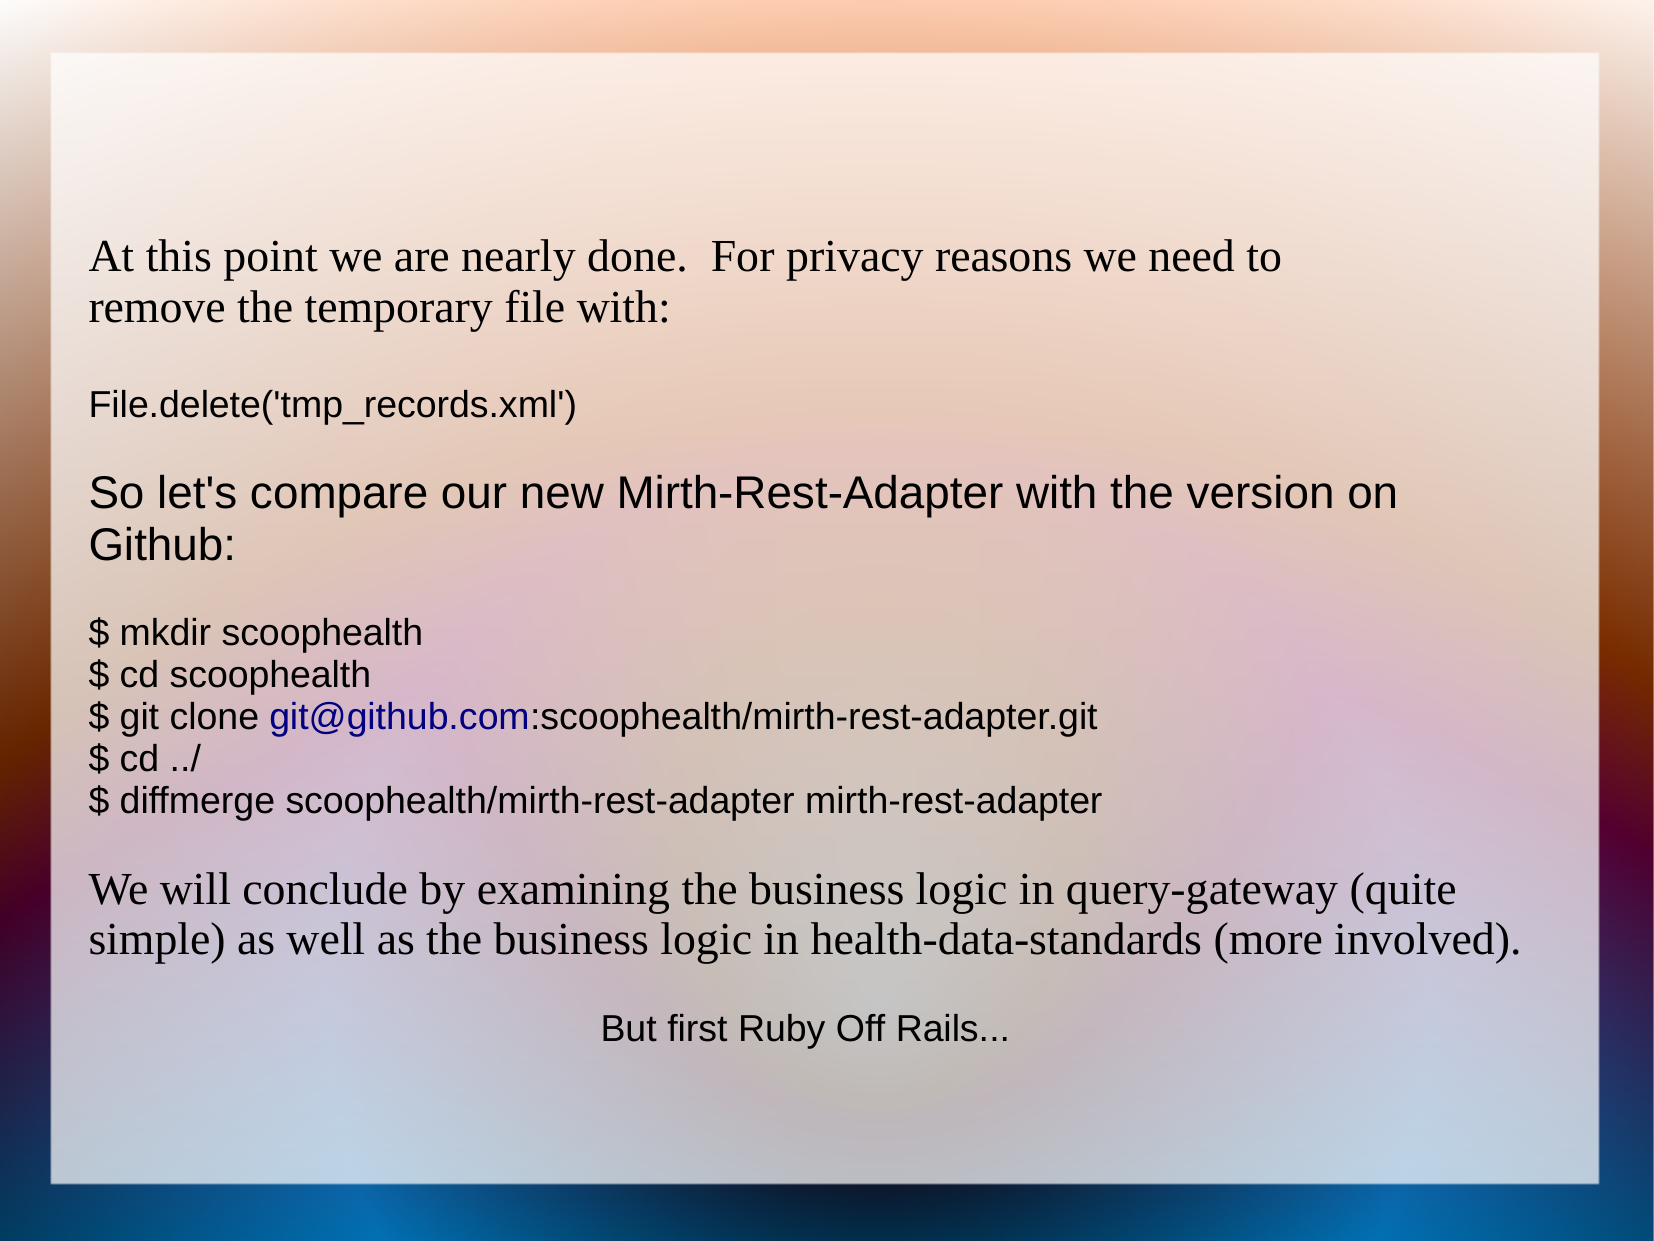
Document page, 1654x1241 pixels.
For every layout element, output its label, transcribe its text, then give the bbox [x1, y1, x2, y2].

picture [0, 0, 1654, 1241]
text_box At this point we are nearly done. For privacy reasons we need to remove the temporary file with: File.delete('tmp_records.xml') So let's compare our new Mirth-Rest-Adapter with the version on Github: $ mkdir scoophealth $ cd scoophealth $ git clone git@github.com:scoophealth/mirth-rest-adapter.git $ cd ../ $ diffmerge scoophealth/mirth-rest-adapter mirth-rest-adapter We will conclude by examining the business logic in query-gateway (quite simple) as well as the business logic in health-data-standards (more involved). But first Ruby Off Rails... [73, 223, 1538, 1099]
